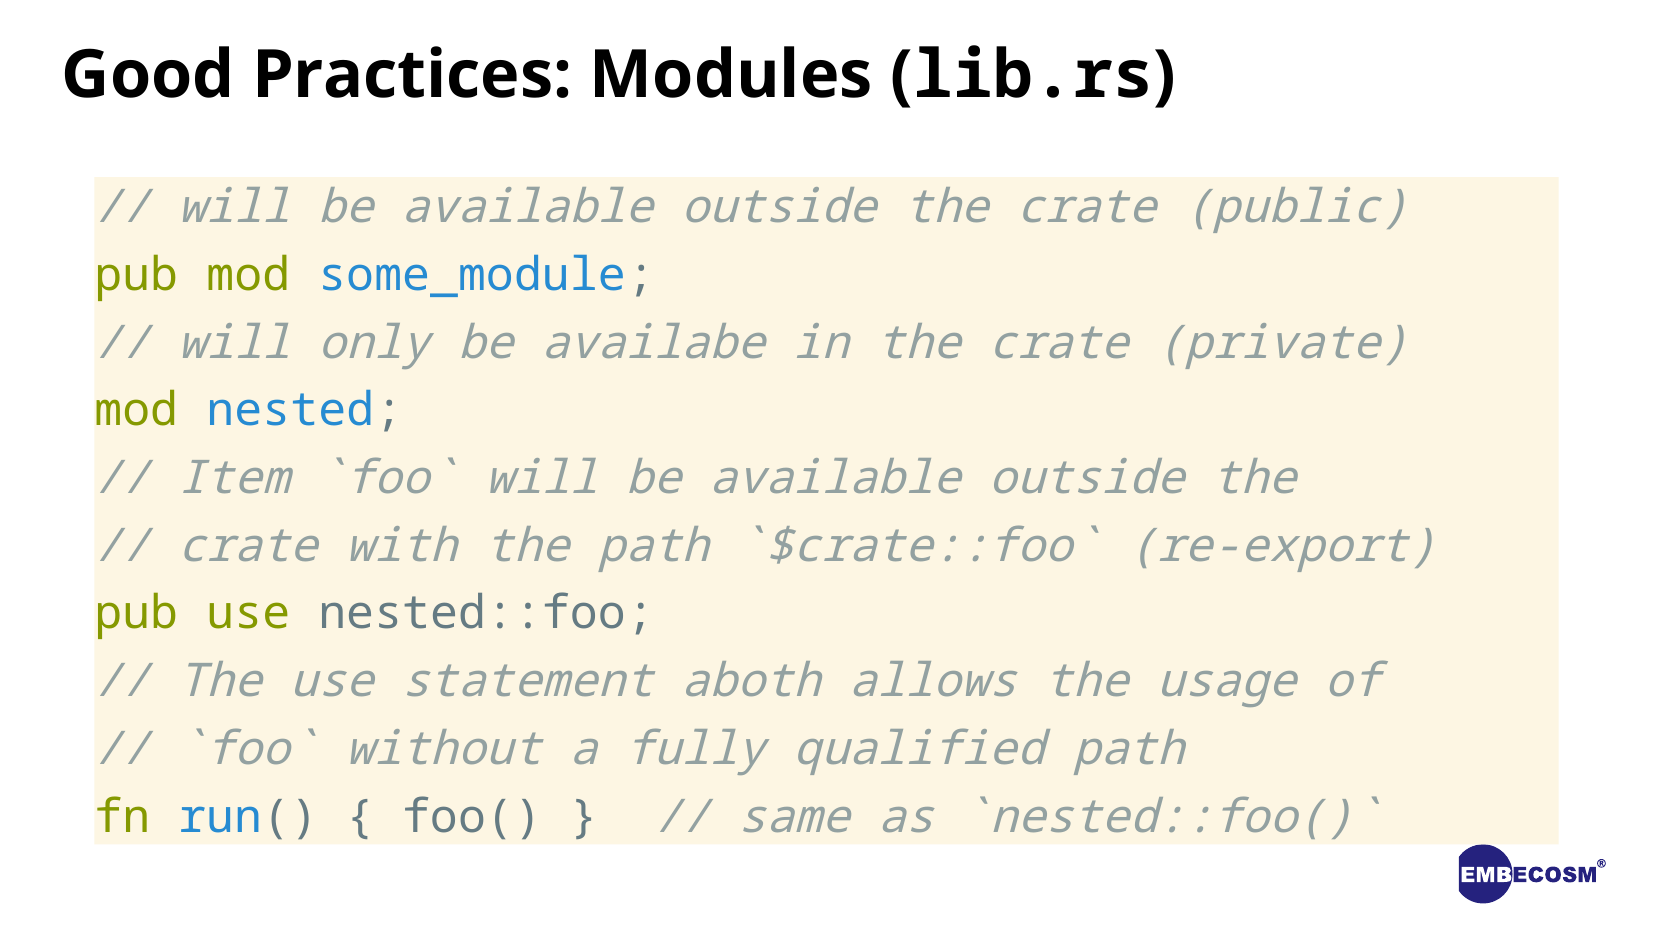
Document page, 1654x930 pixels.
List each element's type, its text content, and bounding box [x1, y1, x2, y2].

title Good Practices: Modules (lib.rs) [47, 26, 1606, 178]
list // will be available outside the crate (public) pub mod some_module; // will only be availabe in the crate (private) mod nested; // Item `foo` will be available outside the // crate with the path `$crate::foo` (re-export) pub use nested::foo; // The use statement aboth allows the usage of // `foo` without a fully qualified path fn run() { foo() } // same as `nested::foo()` [94, 177, 1559, 845]
